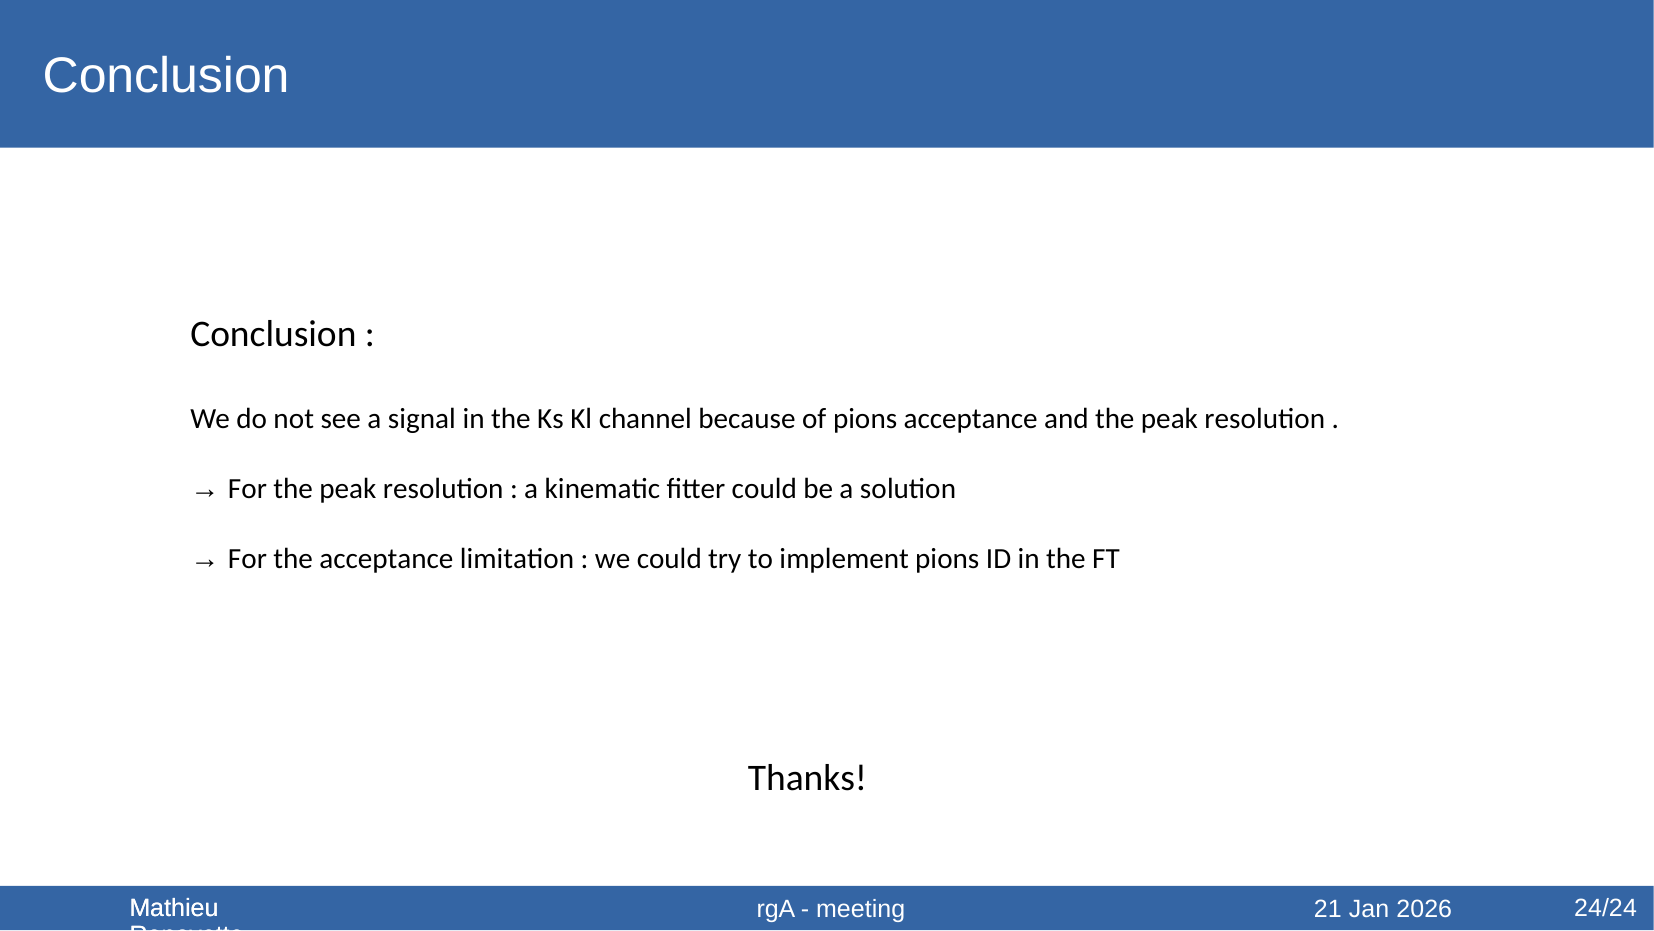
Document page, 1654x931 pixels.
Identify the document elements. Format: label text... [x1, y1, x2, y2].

text_box Conclusion : We do not see a signal in the Ks Kl channel because of pions acceptance and the peak resolution . → For the peak resolution : a kinematic fitter could be a solution → For the acceptance limitation : we could try to implement pions ID in the FT [175, 301, 1512, 585]
text_box Thanks! [732, 745, 884, 806]
text_box Conclusion [27, 40, 886, 114]
text_box rgA - meeting [734, 887, 953, 931]
text_box [226, 885, 1654, 931]
text_box 21 Jan 2026 [1299, 887, 1536, 931]
text_box [0, 885, 131, 931]
text_box [0, 0, 1654, 148]
text_box 24/24 [1559, 885, 1654, 930]
text_box Mathieu Ronayette [114, 885, 355, 929]
